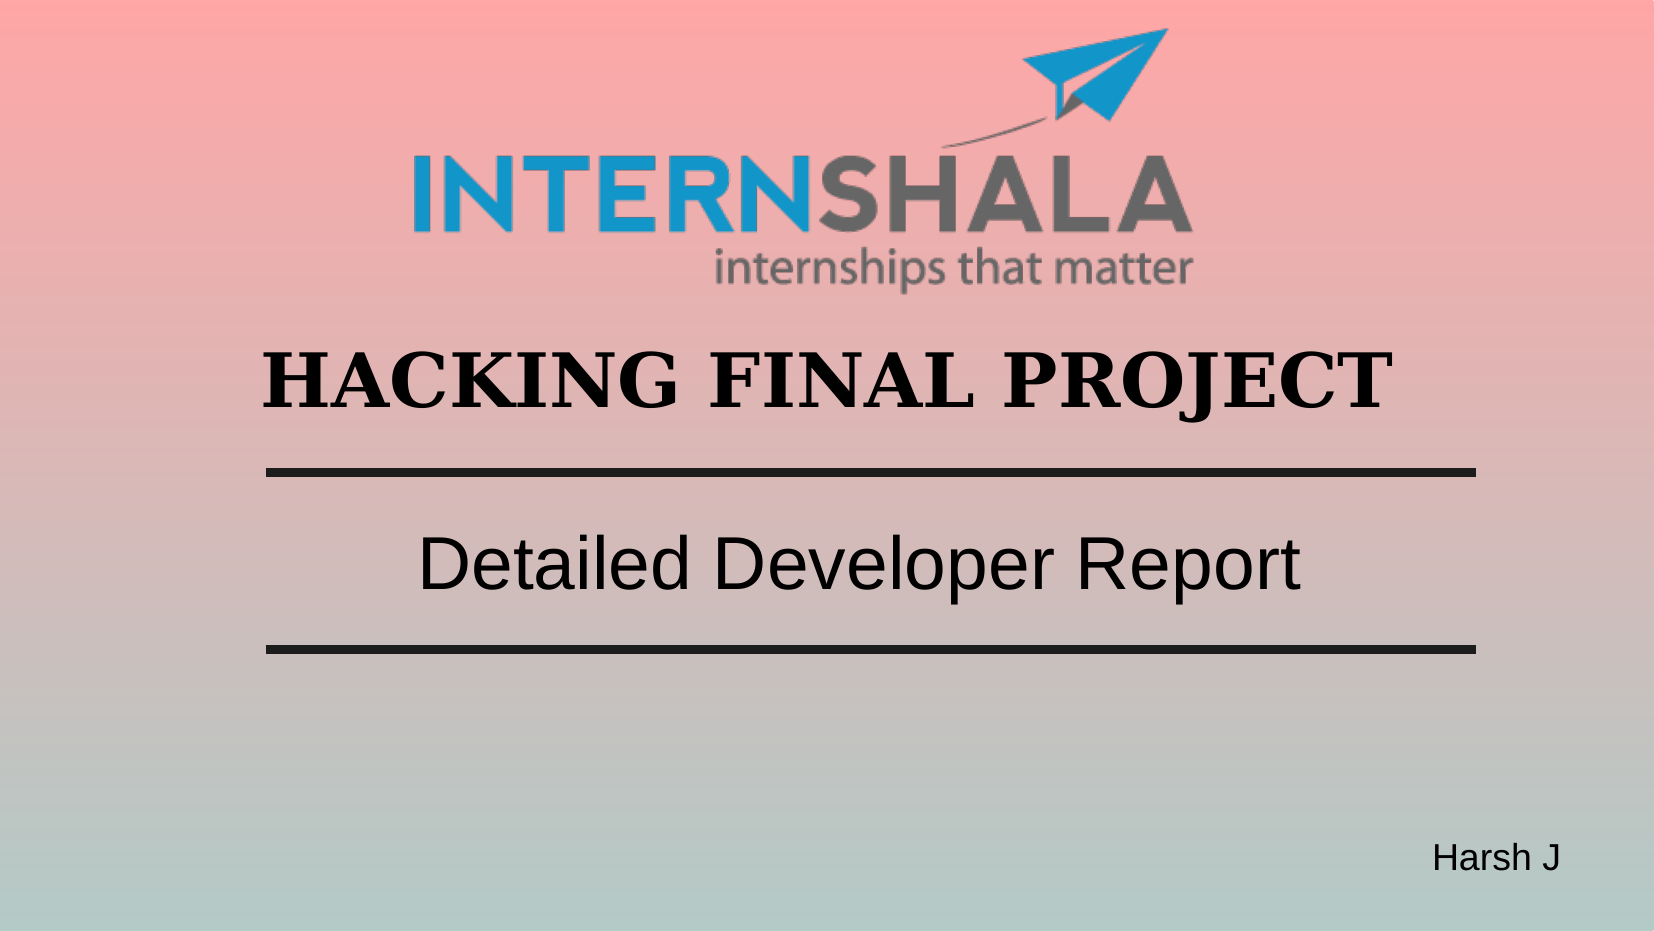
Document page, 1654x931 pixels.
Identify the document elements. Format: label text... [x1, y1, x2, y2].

text_box Harsh J [1417, 828, 1625, 886]
text_box HACKING FINAL PROJECT [59, 330, 1595, 434]
picture [413, 26, 1195, 296]
text_box Detailed Developer Report [236, 472, 1536, 614]
